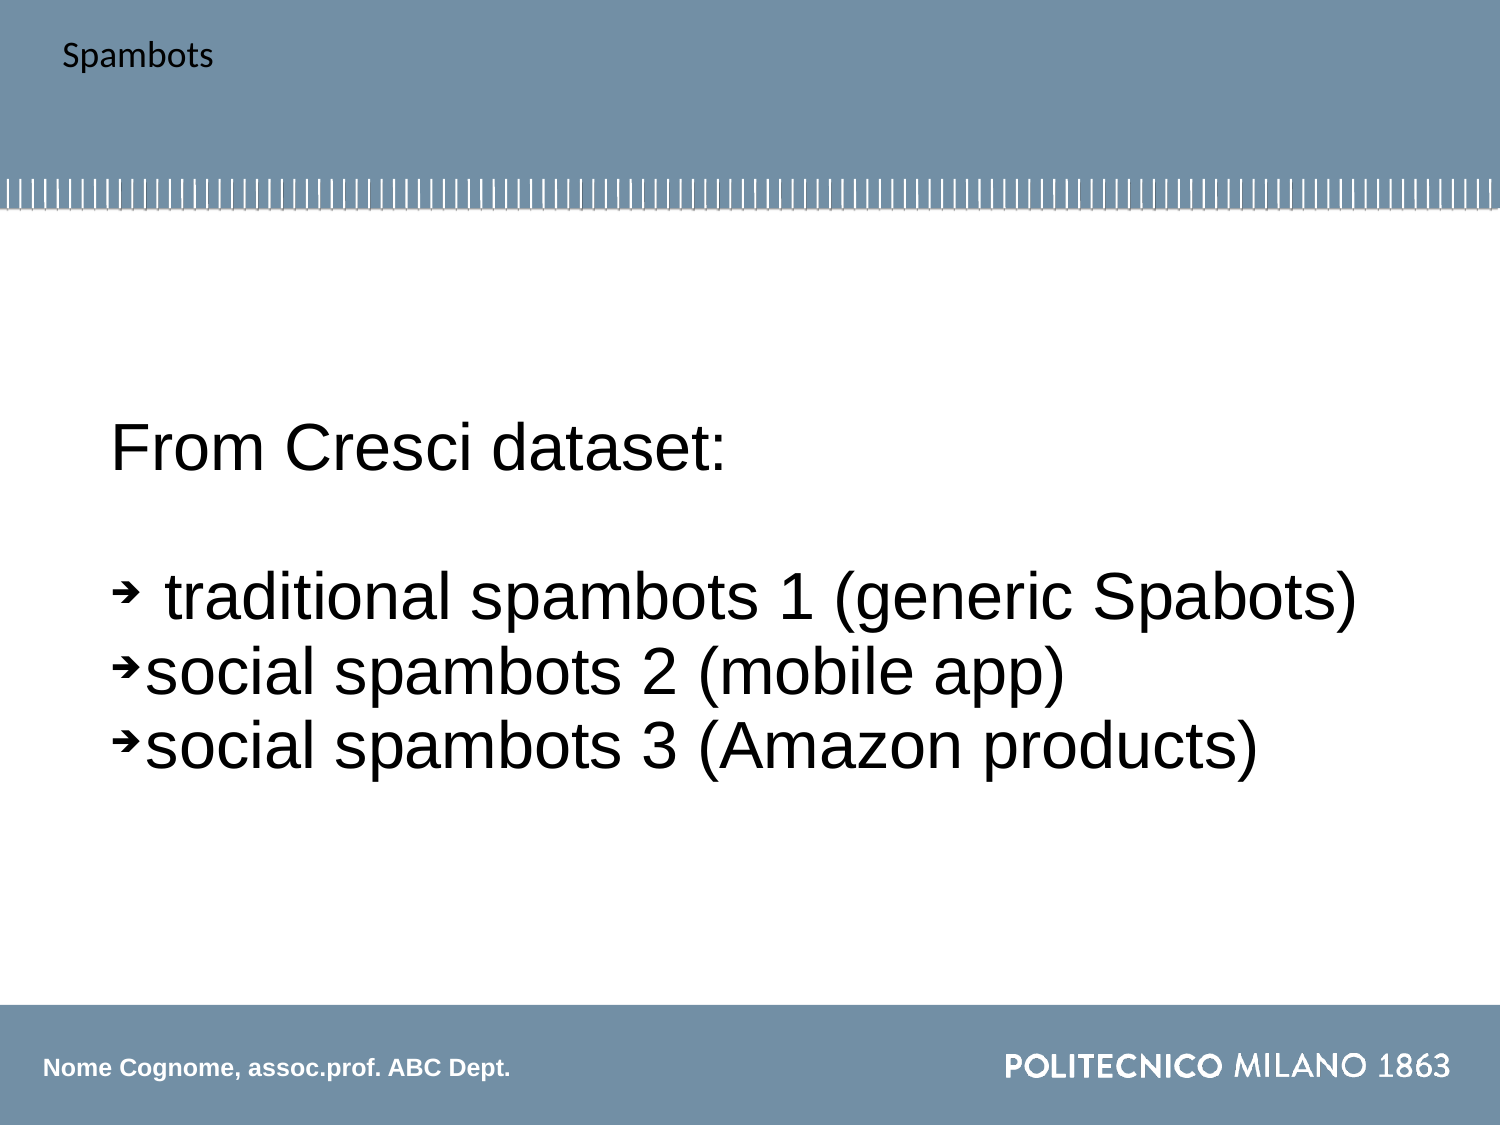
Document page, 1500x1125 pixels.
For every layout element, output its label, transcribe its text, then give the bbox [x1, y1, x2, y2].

subtitle From Cresci dataset: traditional spambots 1 (generic Spabots) social spambots 2 (mobile app) social spambots 3 (Amazon products) [75, 262, 1441, 1005]
title Spambots [47, 22, 1455, 161]
picture [999, 1041, 1456, 1089]
